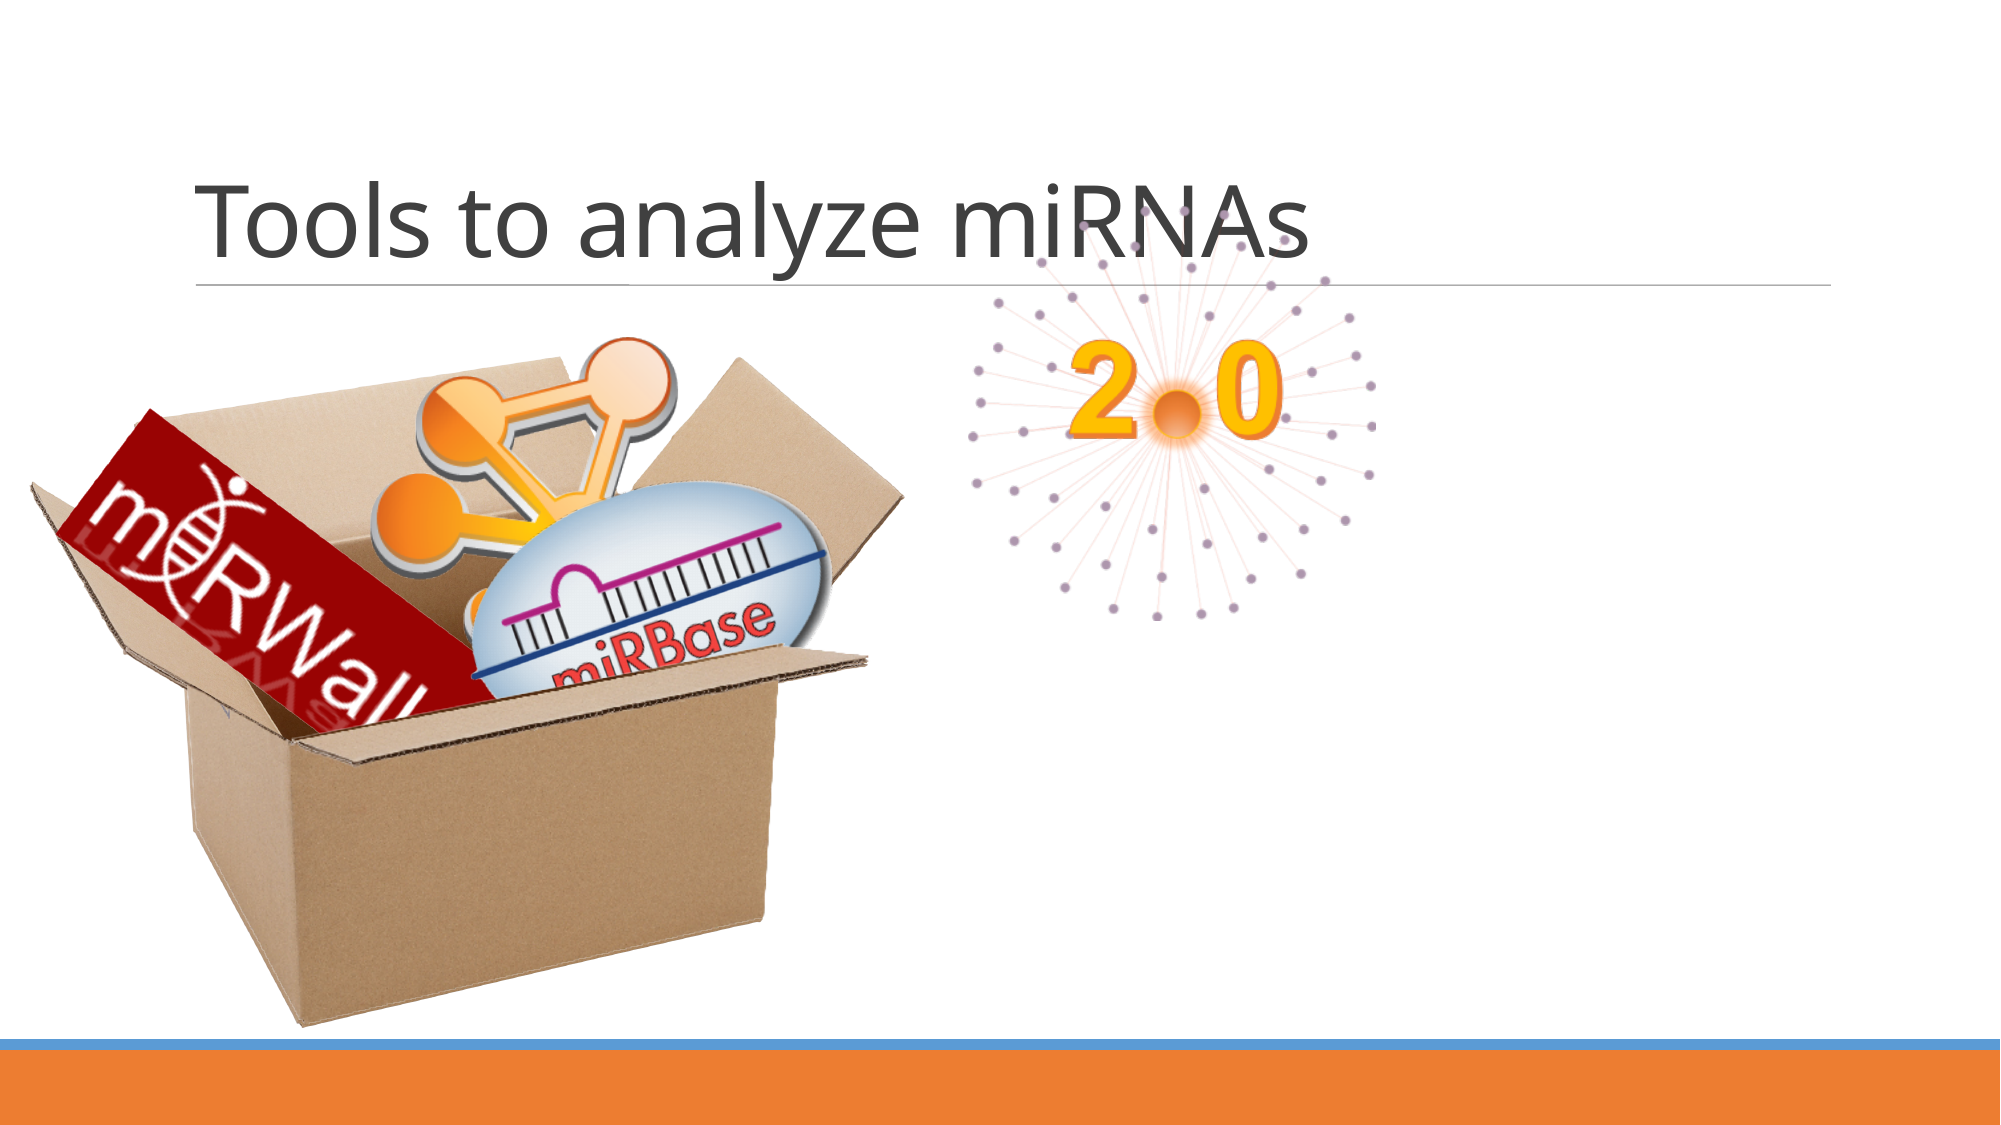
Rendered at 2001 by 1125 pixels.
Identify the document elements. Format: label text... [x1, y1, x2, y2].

picture [968, 205, 1376, 621]
picture [29, 337, 905, 1028]
text_box [32, 477, 882, 1024]
text_box Tools to analyze miRNAs [180, 47, 1830, 285]
